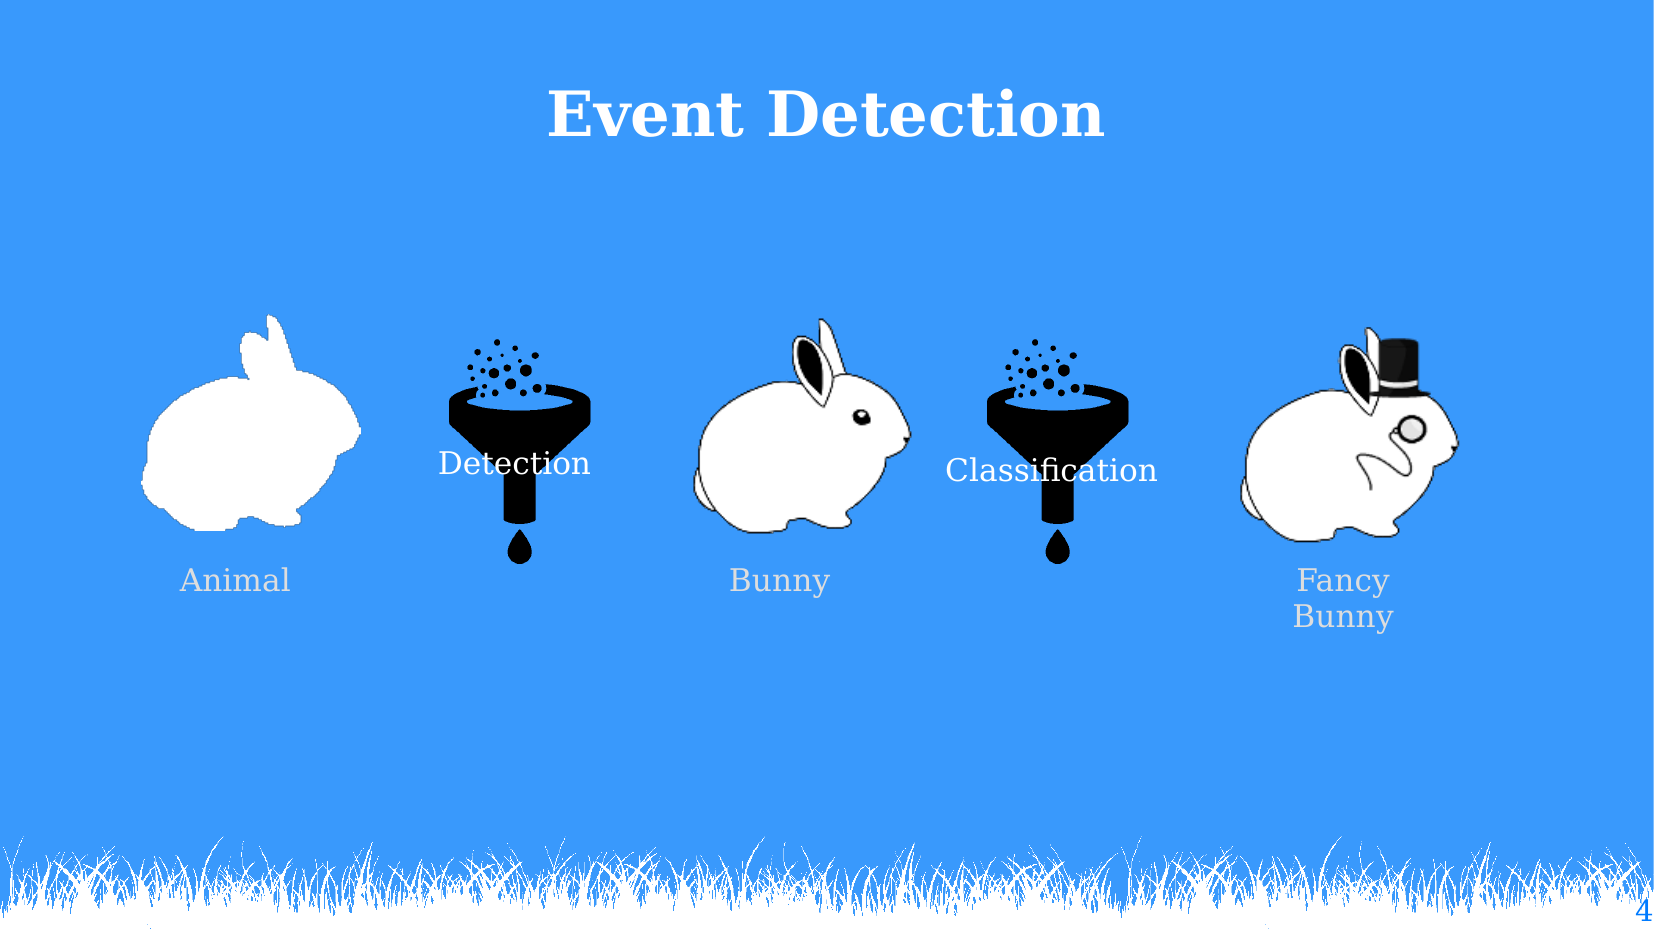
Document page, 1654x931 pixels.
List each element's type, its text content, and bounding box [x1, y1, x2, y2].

text_box Animal [165, 555, 361, 643]
text_box Fancy Bunny [1245, 556, 1441, 643]
picture [0, 0, 1654, 931]
text_box Detection [423, 438, 619, 526]
title [82, 37, 1571, 193]
text_box Bunny [714, 555, 910, 643]
text_box Classification [946, 445, 1186, 533]
